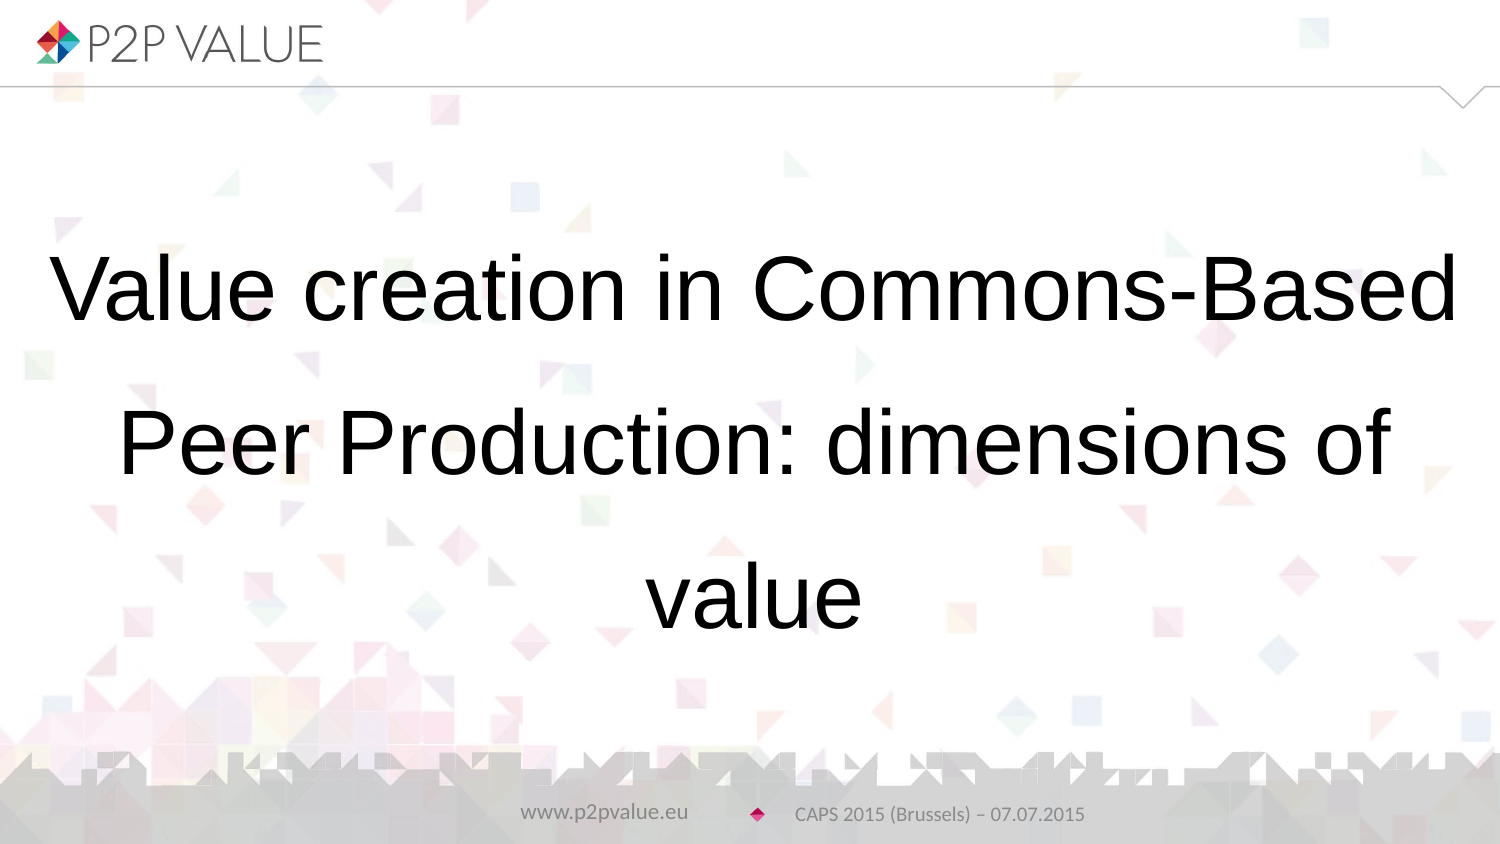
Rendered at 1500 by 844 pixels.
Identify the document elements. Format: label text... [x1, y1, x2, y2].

picture [0, 0, 1500, 844]
text_box CAPS 2015 (Brussels) – 07.07.2015 [781, 790, 1474, 836]
text_box www.p2pvalue.eu [514, 790, 733, 830]
subtitle Value creation in Commons-Based Peer Production: dimensions of value [15, 180, 1496, 736]
